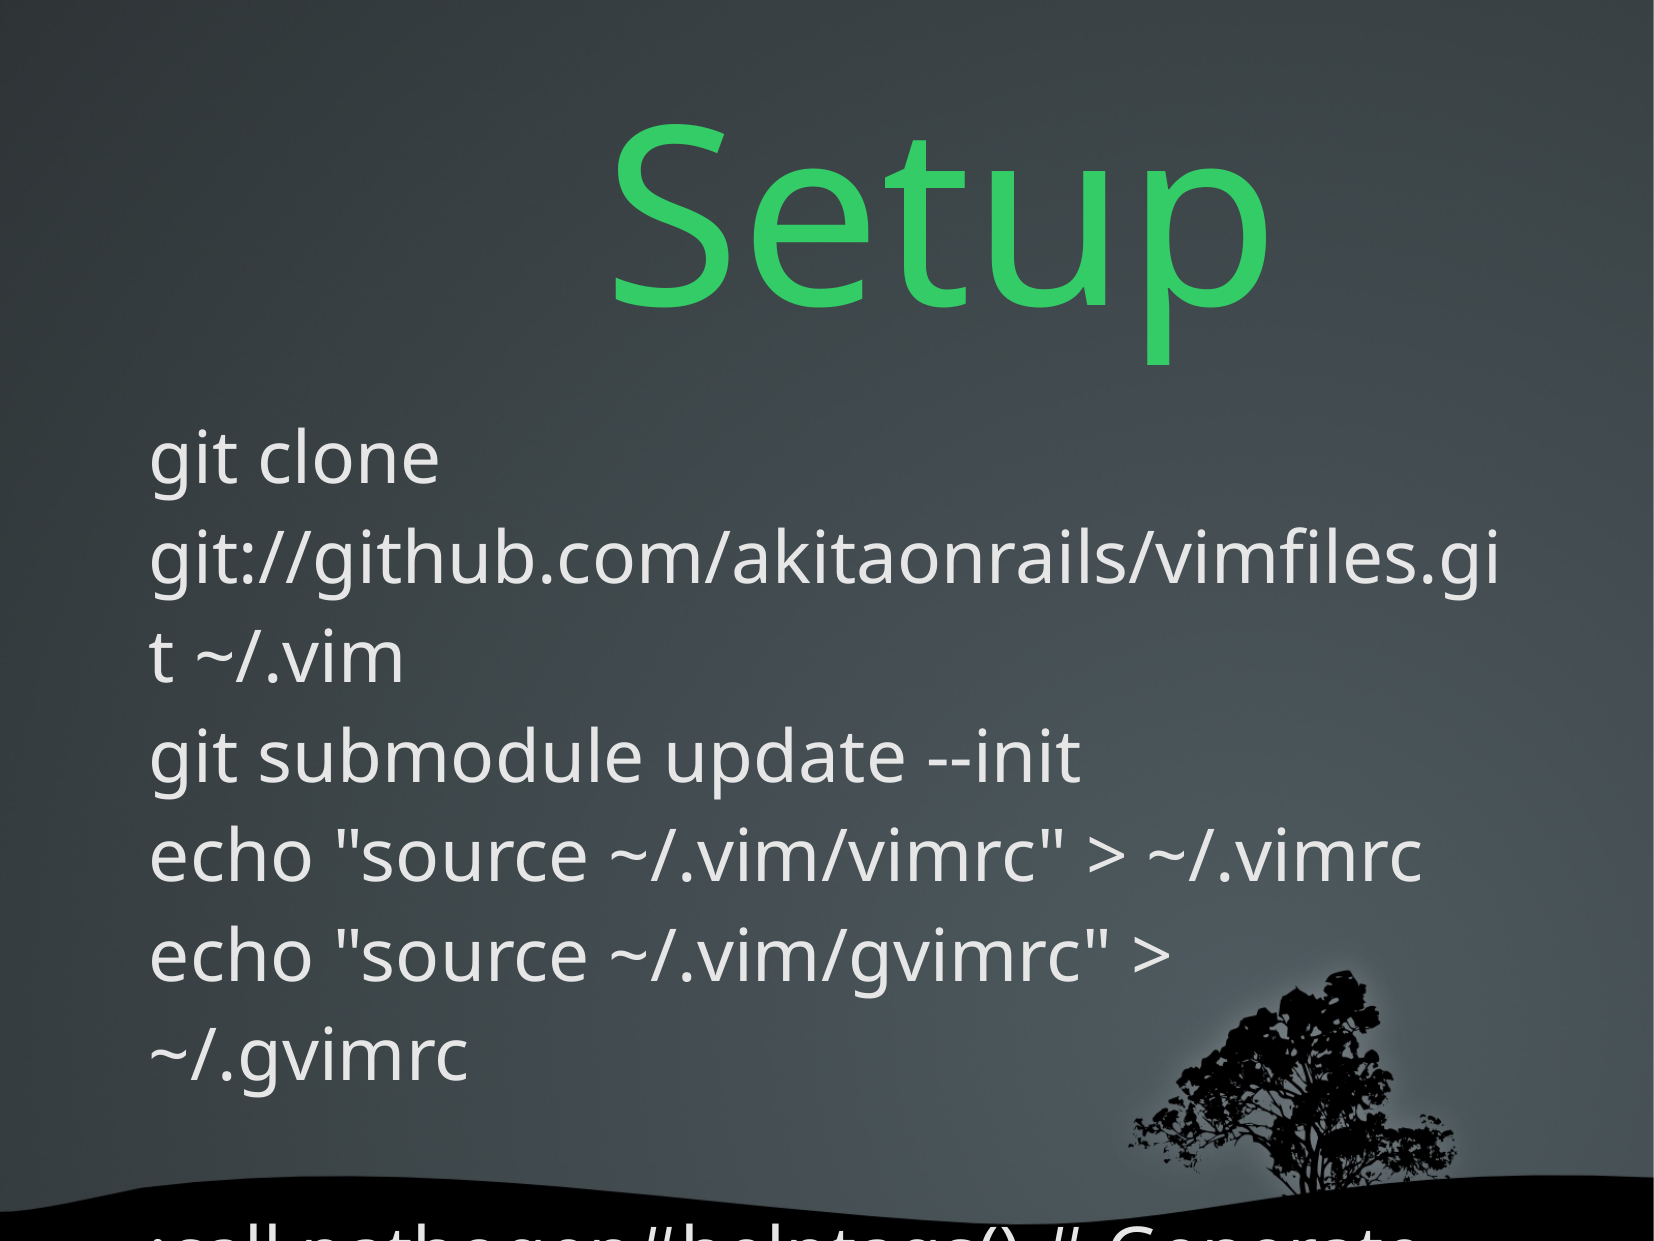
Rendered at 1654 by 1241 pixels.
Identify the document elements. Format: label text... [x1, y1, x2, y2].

text_box git clone git://github.com/akitaonrails/vimfiles.git ~/.vim git submodule update --init echo "source ~/.vim/vimrc" > ~/.vimrc echo "source ~/.vim/gvimrc" > ~/.gvimrc :call pathogen#helptags() # Generate help tags [134, 398, 1520, 919]
text_box Setup [589, 30, 1065, 336]
picture [0, 0, 1654, 1241]
